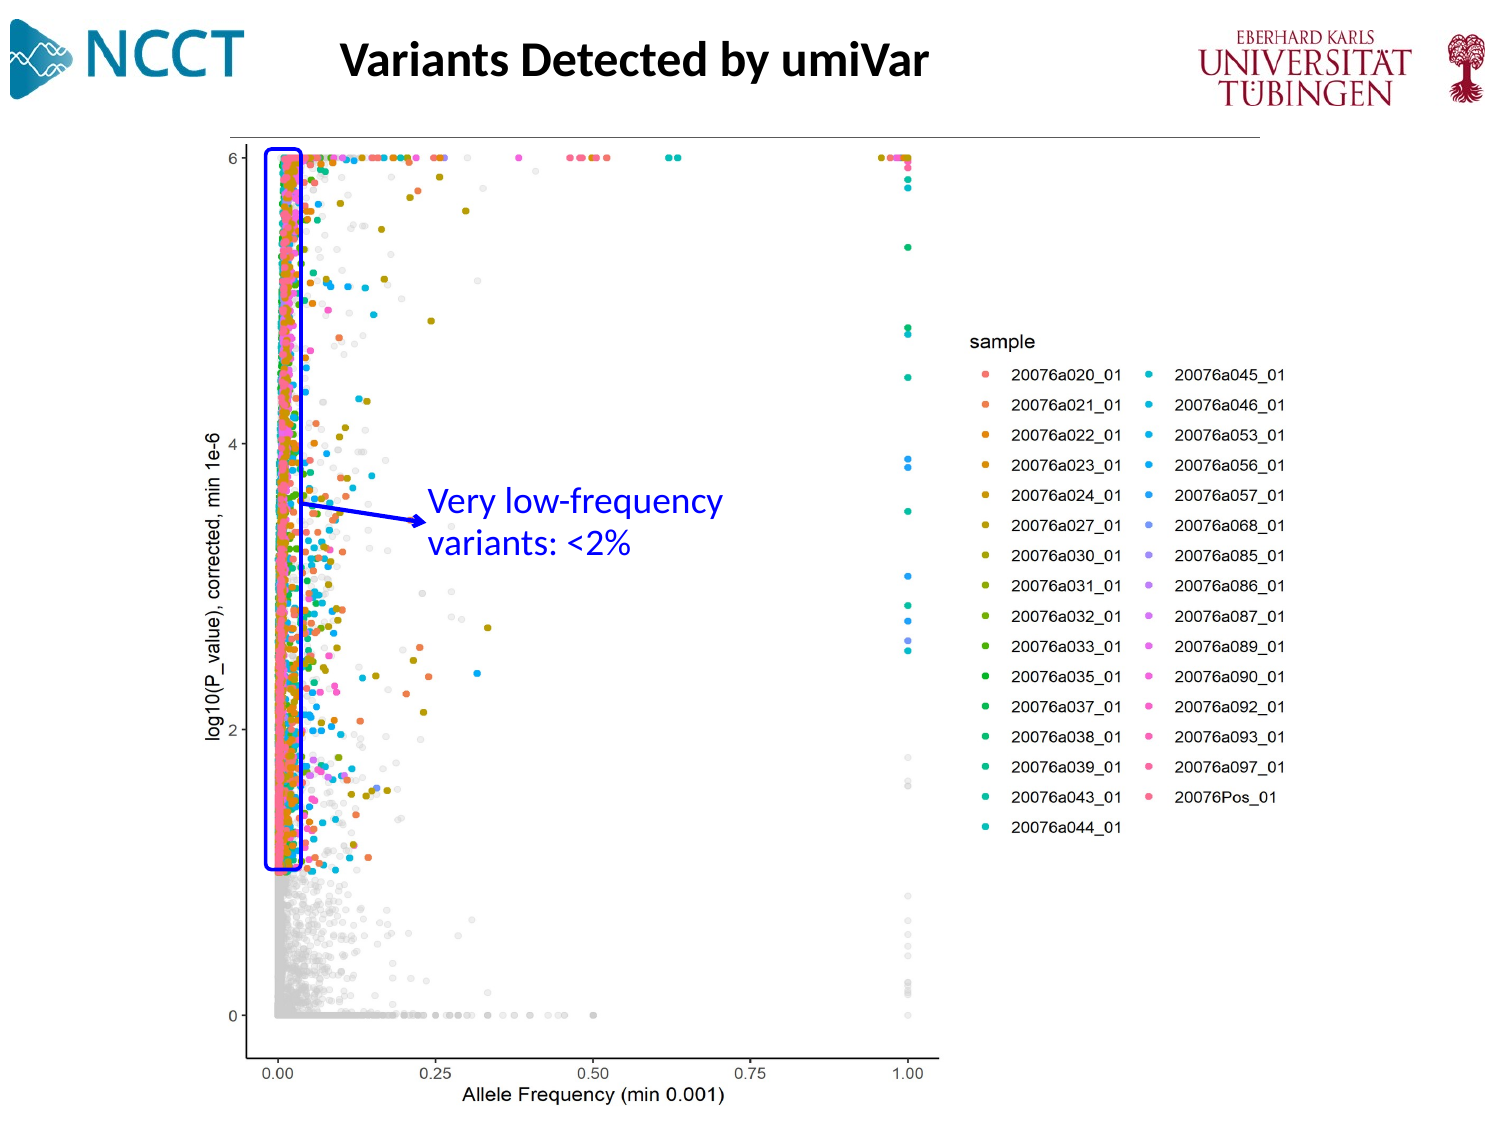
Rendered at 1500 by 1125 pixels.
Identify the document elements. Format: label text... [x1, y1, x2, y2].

text_box Variants Detected by umiVar [324, 19, 1117, 94]
picture [10, 19, 245, 102]
picture [1198, 30, 1485, 106]
text_box Very low-frequency variants: <2% [427, 479, 762, 571]
picture [194, 144, 1306, 1114]
